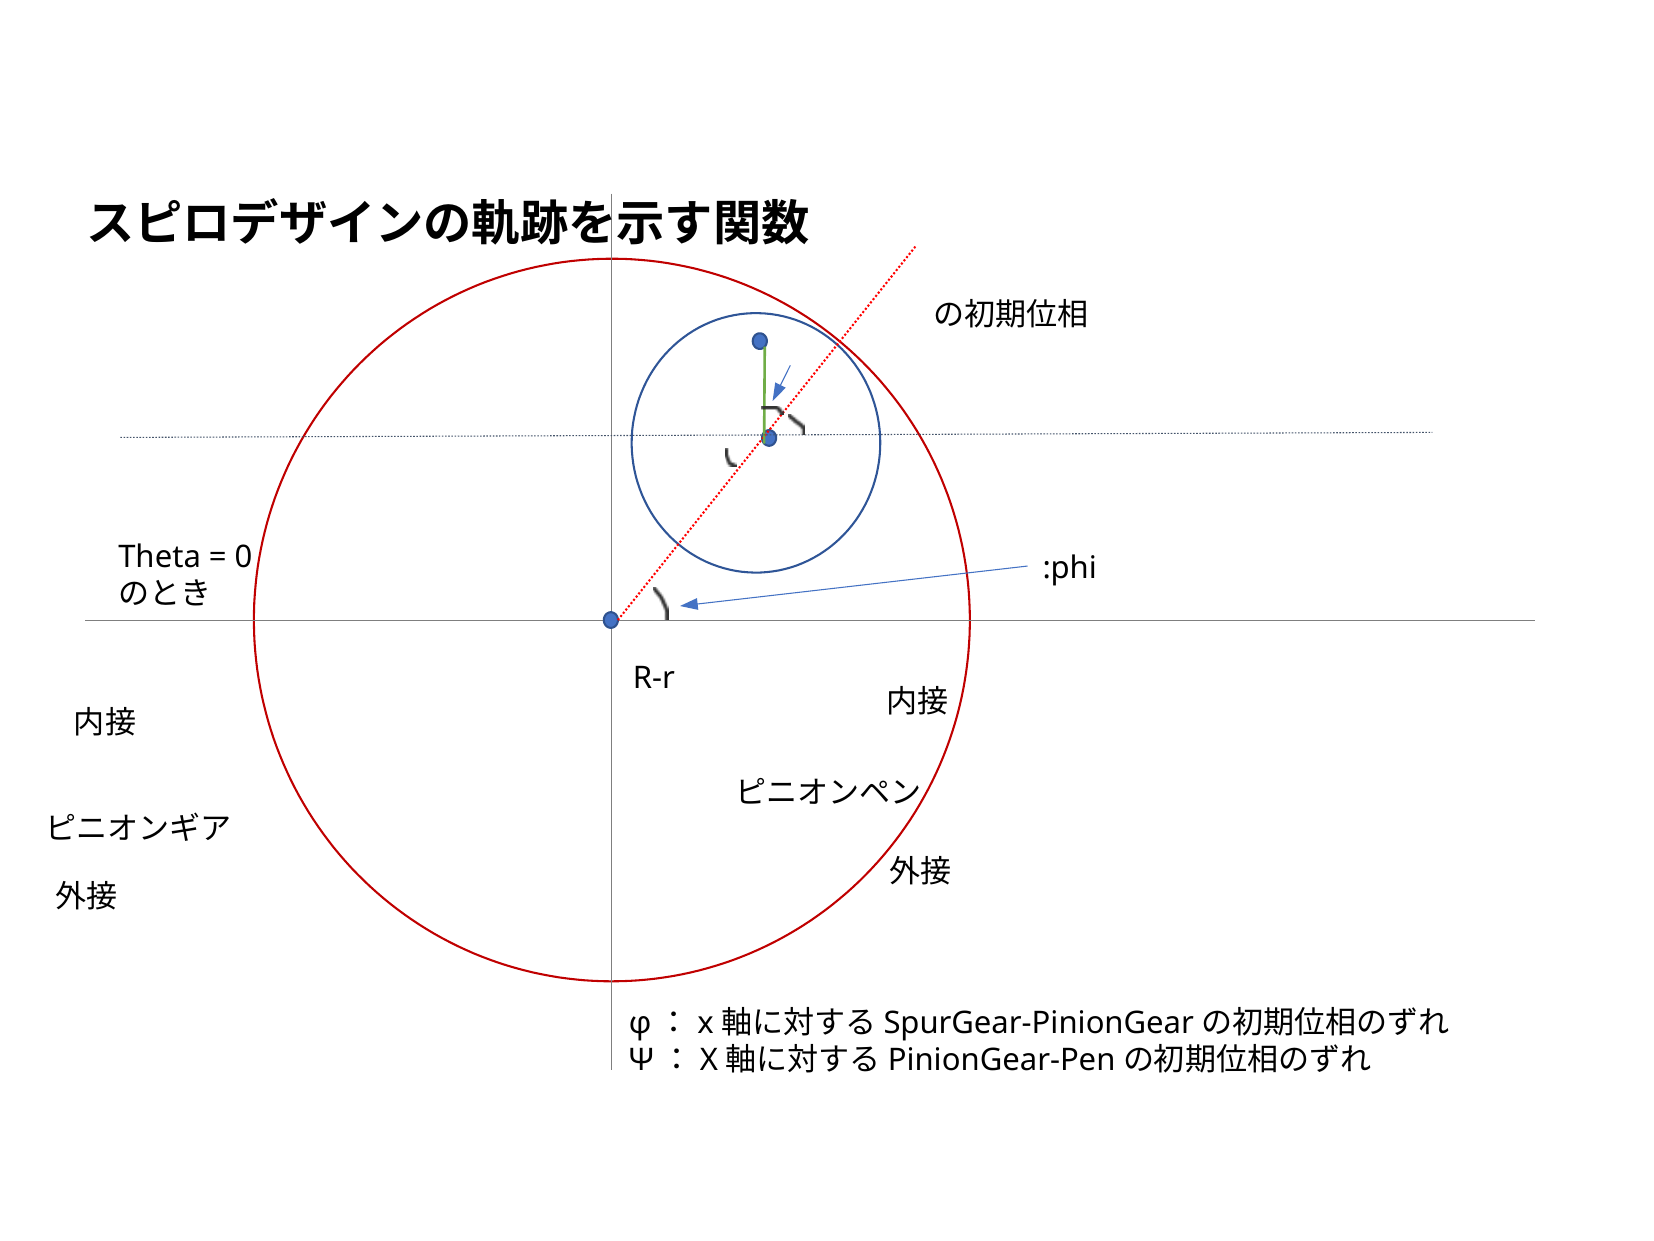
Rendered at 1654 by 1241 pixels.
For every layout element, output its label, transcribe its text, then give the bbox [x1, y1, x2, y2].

text_box [981, 616, 1489, 954]
text_box 外接 [40, 868, 134, 922]
picture [653, 587, 669, 620]
text_box [201, 675, 590, 757]
text_box [603, 612, 618, 628]
text_box 内接 [871, 674, 965, 728]
text_box の初期位相 [880, 212, 1443, 378]
picture [788, 414, 805, 436]
text_box [204, 838, 594, 920]
text_box [752, 333, 767, 349]
text_box :phi [1027, 539, 1161, 593]
text_box ピニオンペン [720, 764, 939, 818]
text_box ピニオンギア [30, 800, 249, 854]
text_box φ：x軸に対するSpurGear-PinionGearの初期位相のずれ Ψ：X軸に対するPinionGear-Penの初期位相のずれ [613, 957, 1439, 1086]
text_box R-r [617, 650, 695, 704]
text_box [764, 430, 777, 446]
text_box Theta = 0 のとき [103, 528, 276, 619]
picture [725, 448, 737, 467]
text_box 外接 [874, 843, 968, 897]
text_box スピロデザインの軌跡を示す関数 [71, 185, 832, 259]
text_box 内接 [59, 695, 152, 749]
picture [761, 406, 784, 415]
